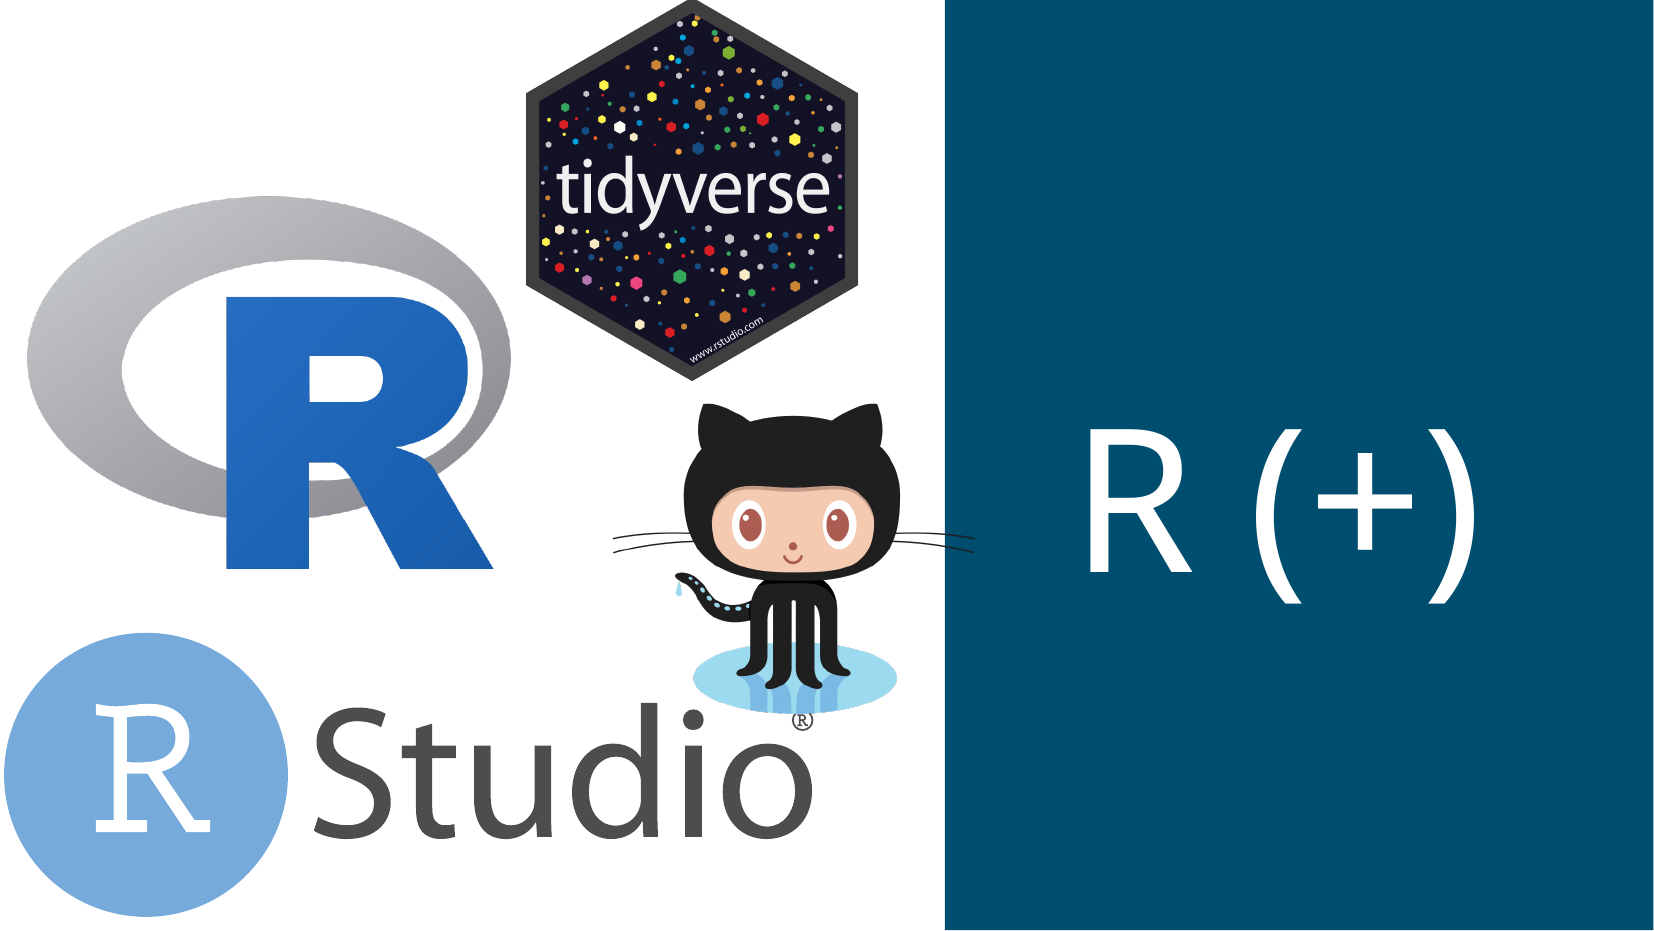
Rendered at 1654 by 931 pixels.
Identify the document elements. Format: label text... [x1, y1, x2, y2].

text_box R (+) [1057, 351, 1551, 605]
picture [525, 0, 859, 382]
picture [0, 397, 944, 919]
picture [26, 194, 512, 571]
text_box [944, 0, 1654, 931]
